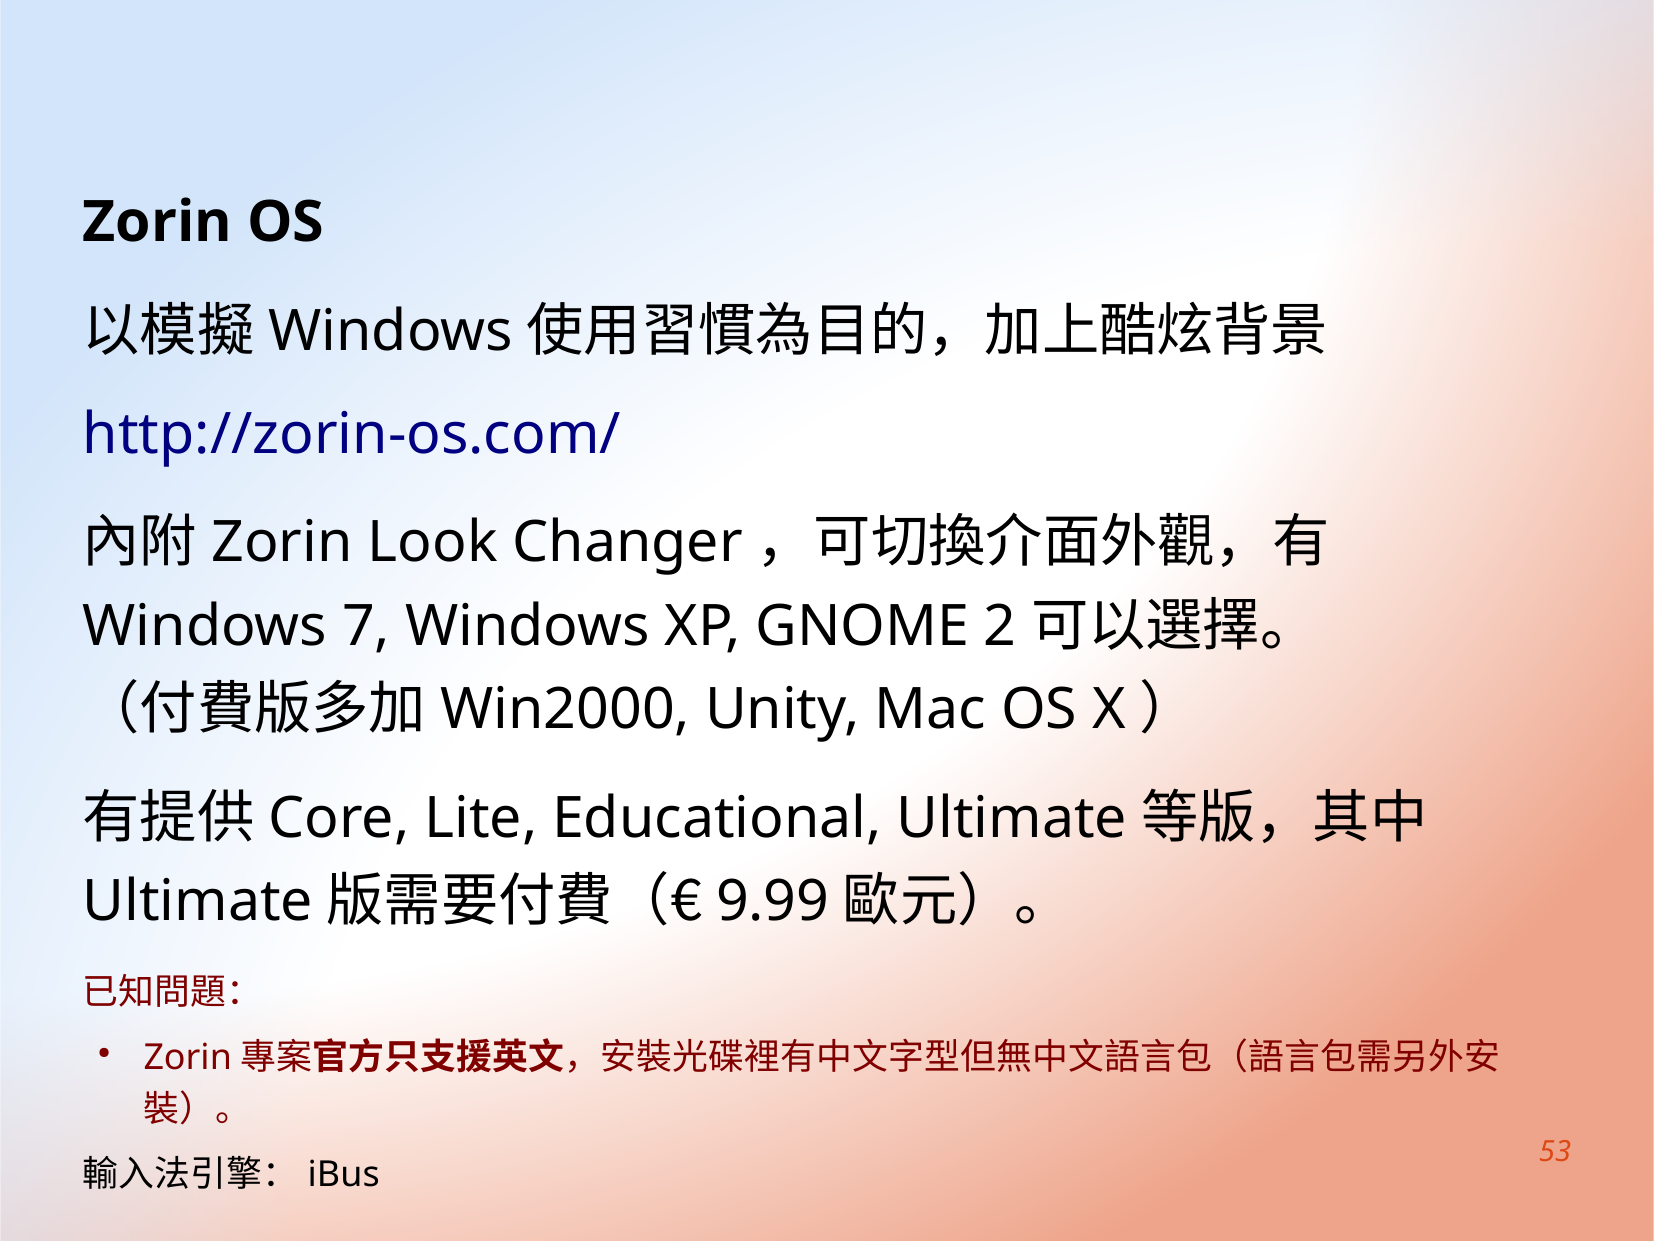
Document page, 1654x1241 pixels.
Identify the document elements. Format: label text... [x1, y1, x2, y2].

picture [0, 0, 1654, 1241]
list Zorin OS 以模擬Windows使用習慣為目的，加上酷炫背景 http://zorin-os.com/ 內附Zorin Look Changer，可切換介面外觀，有Windows 7, Windows XP, GNOME 2可以選擇。 （付費版多加Win2000, Unity, Mac OS X） 有提供Core, Lite, Educational, Ultimate等版，其中Ultimate版需要付費（€9.99歐元）。 已知問題： Zorin專案官方只支援英文，安裝光碟裡有中文字型但無中文語言包（語言包需另外安裝）。 輸入法引擎：iBus [82, 180, 1571, 1201]
